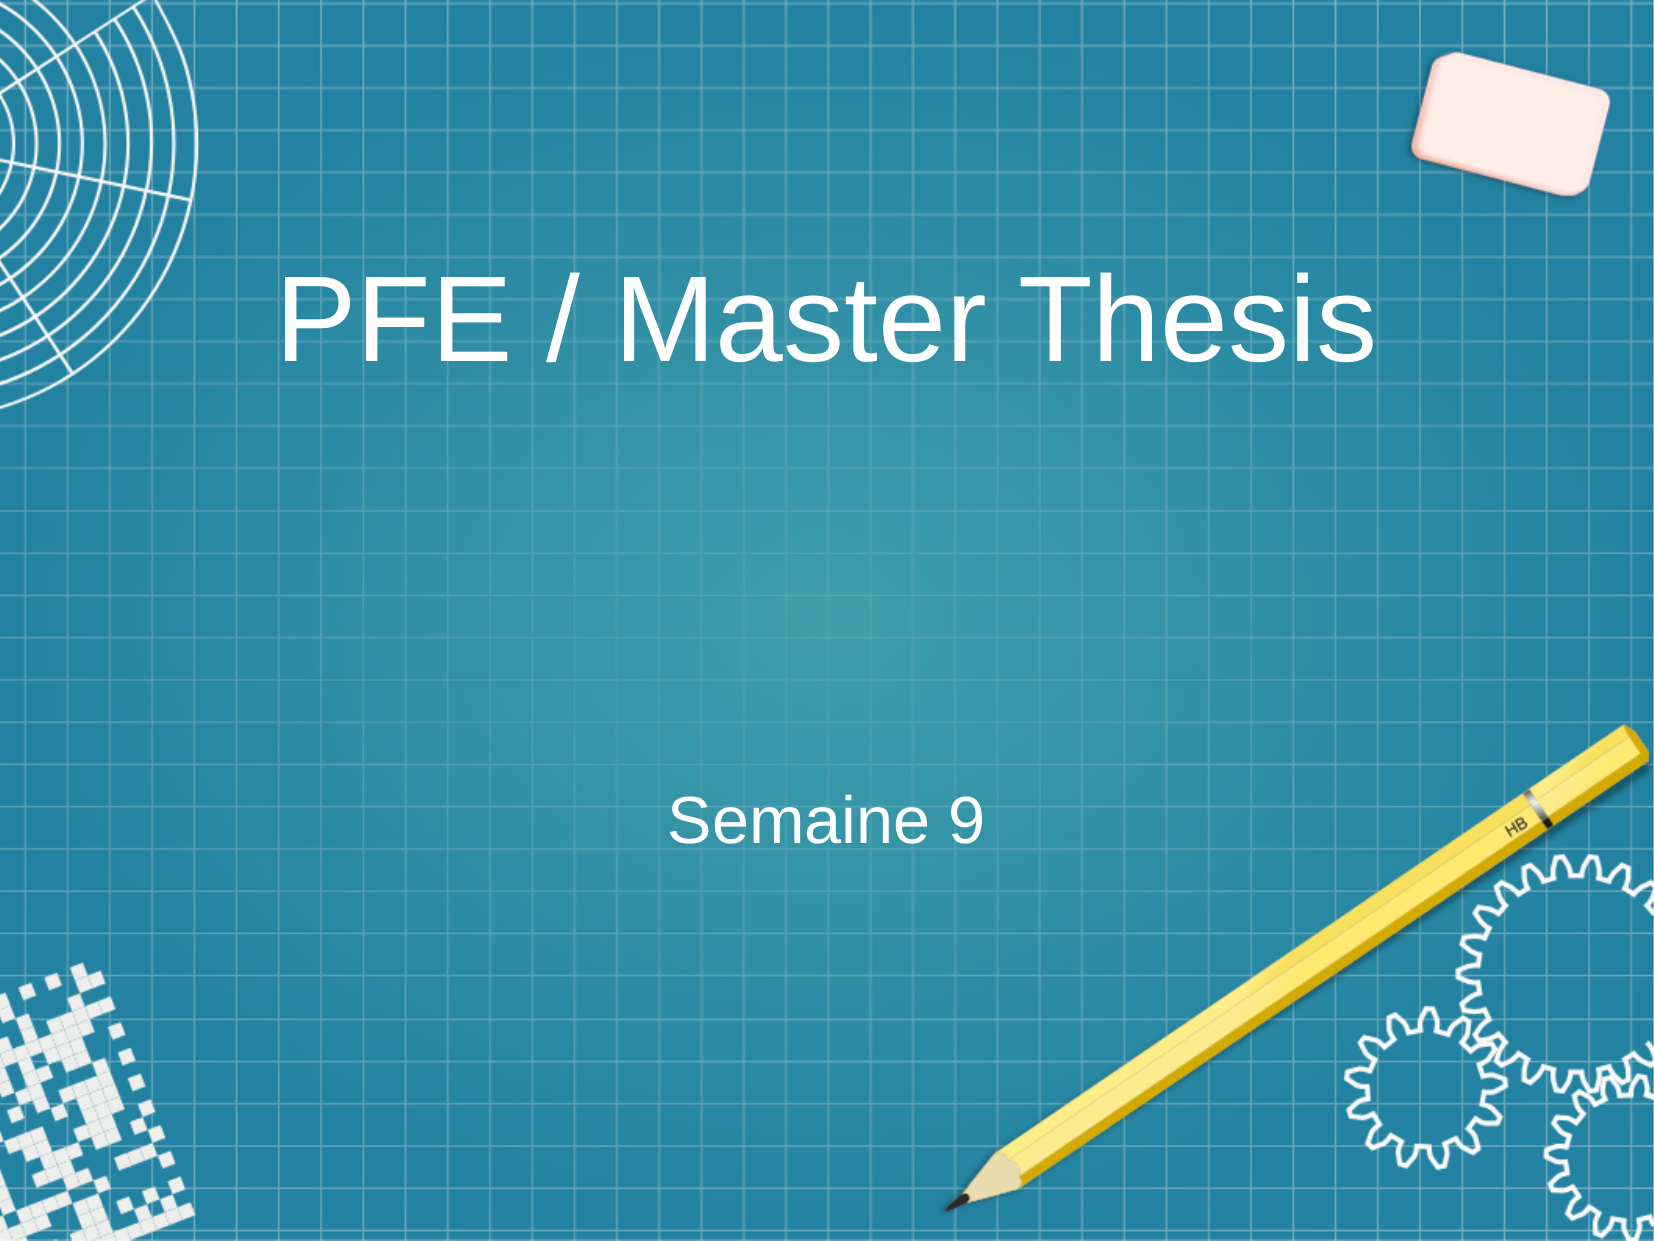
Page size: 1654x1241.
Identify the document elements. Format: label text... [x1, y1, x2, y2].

picture [0, 0, 1654, 1241]
subtitle Semaine 9 [82, 519, 1571, 1123]
title PFE / Master Thesis [82, 177, 1571, 461]
